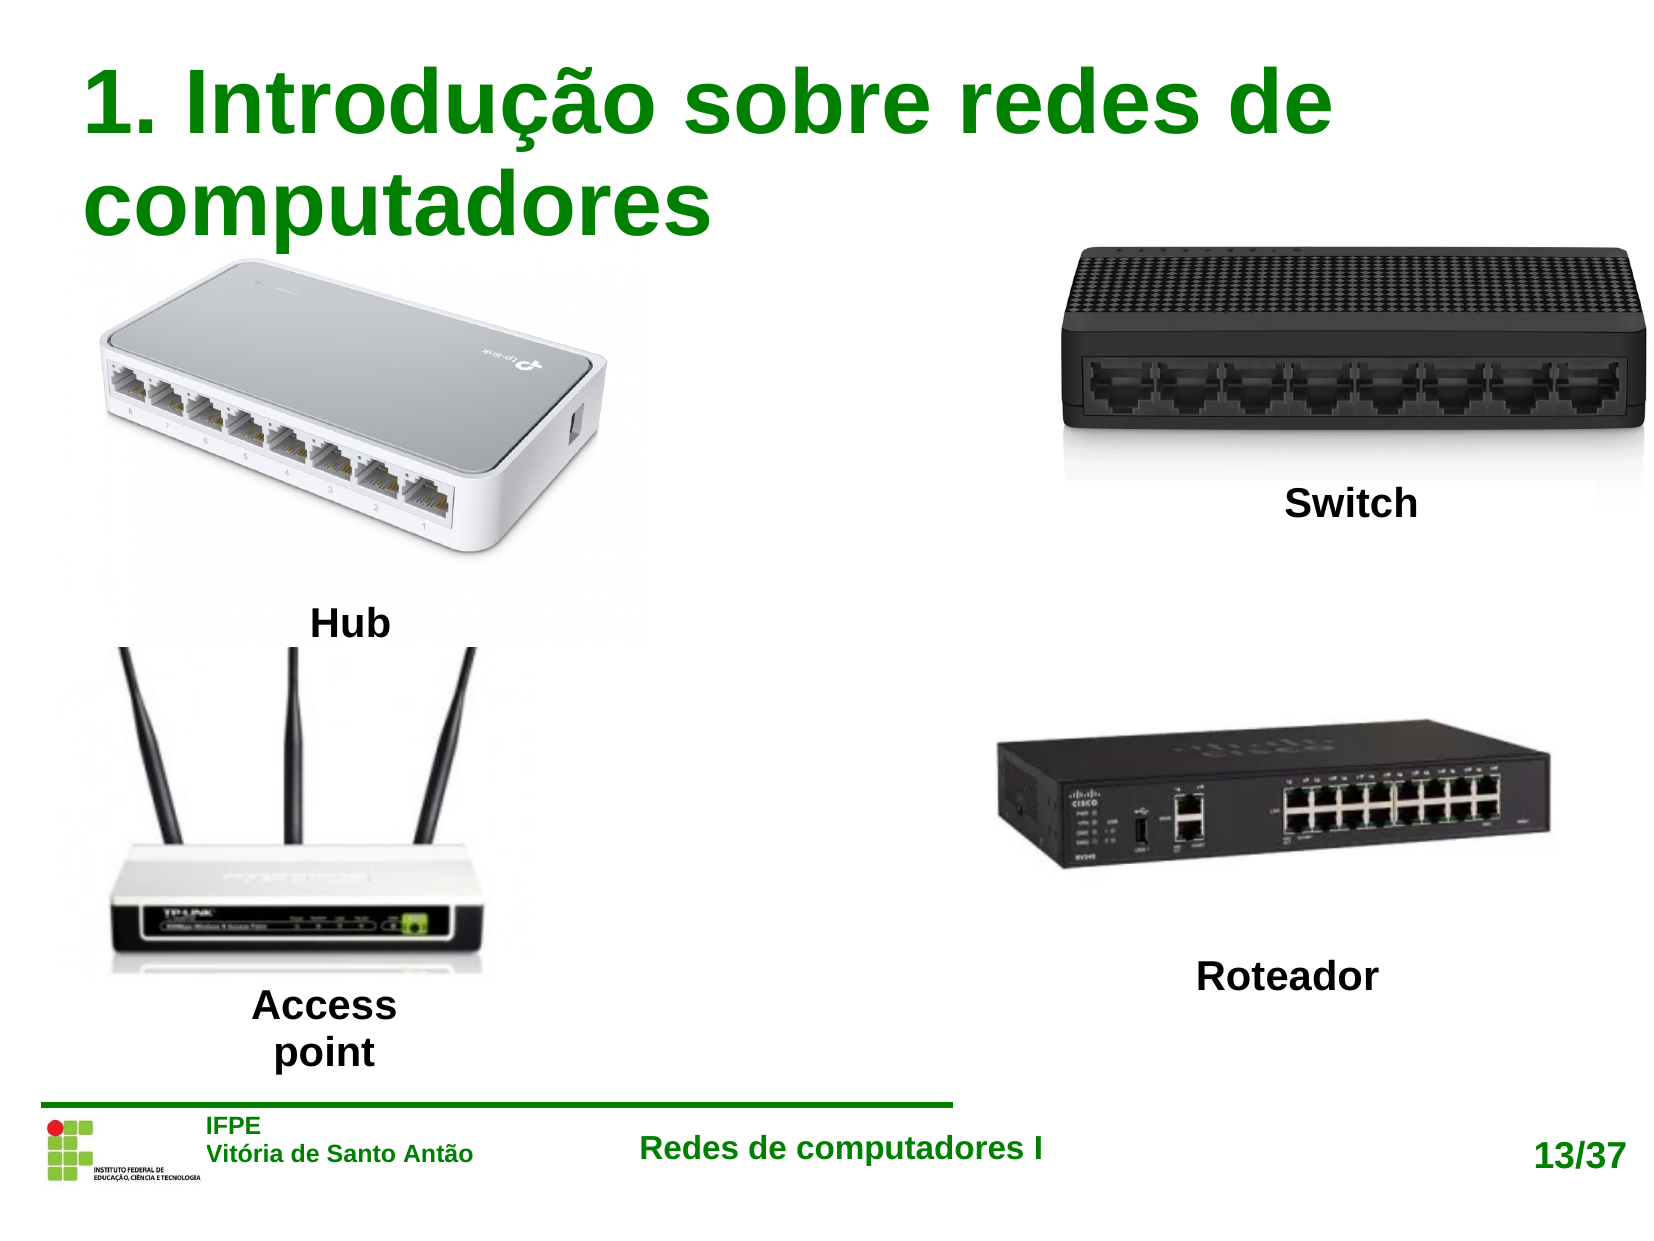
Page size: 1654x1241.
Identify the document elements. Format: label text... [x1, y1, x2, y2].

title 1. Introdução sobre redes de computadores [82, 49, 1571, 257]
picture [59, 206, 647, 1034]
picture [39, 1111, 207, 1191]
text_box Access point [236, 974, 414, 1083]
text_box Roteador [1181, 944, 1418, 1034]
text_box Hub [295, 592, 414, 655]
picture [953, 88, 1654, 1123]
text_box Switch [1269, 472, 1447, 564]
